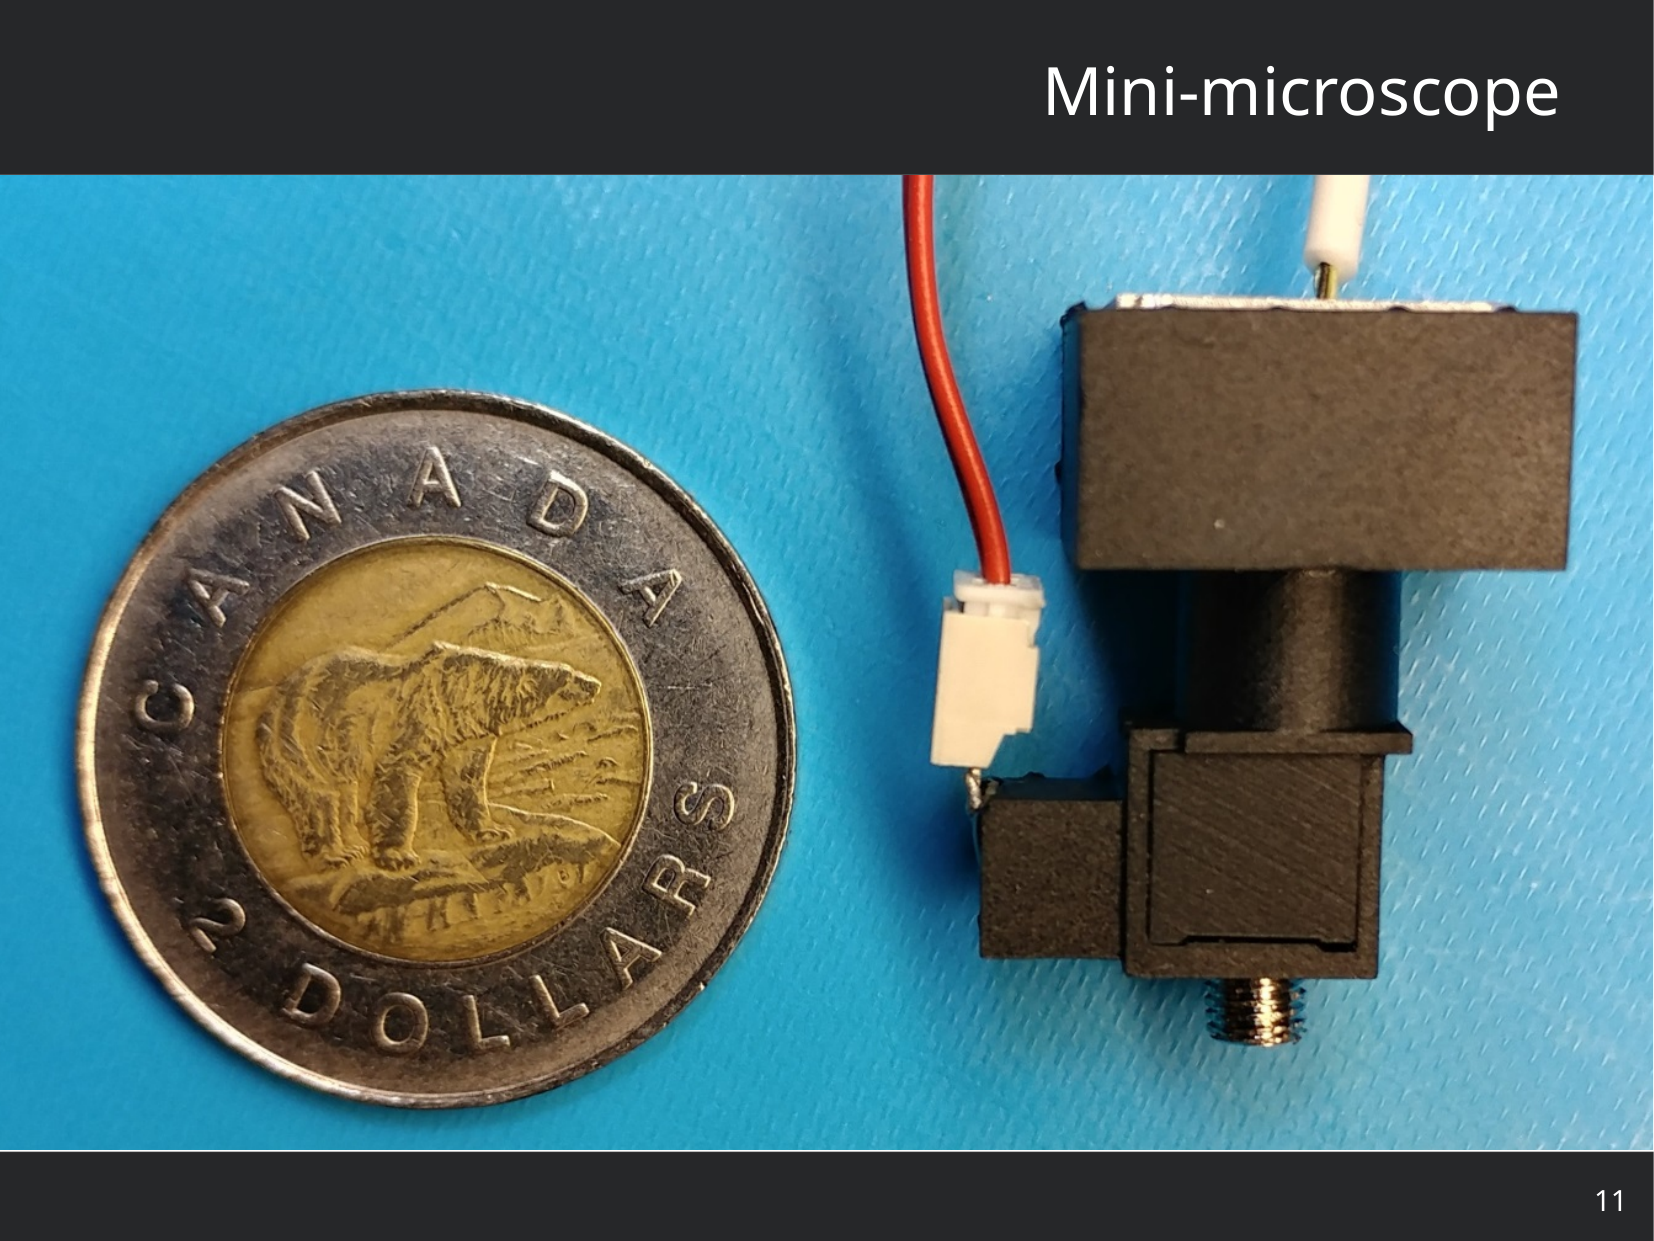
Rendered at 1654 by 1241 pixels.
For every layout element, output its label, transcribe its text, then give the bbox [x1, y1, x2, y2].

picture [0, 0, 1654, 1241]
text_box Mini-microscope [88, 36, 1577, 134]
